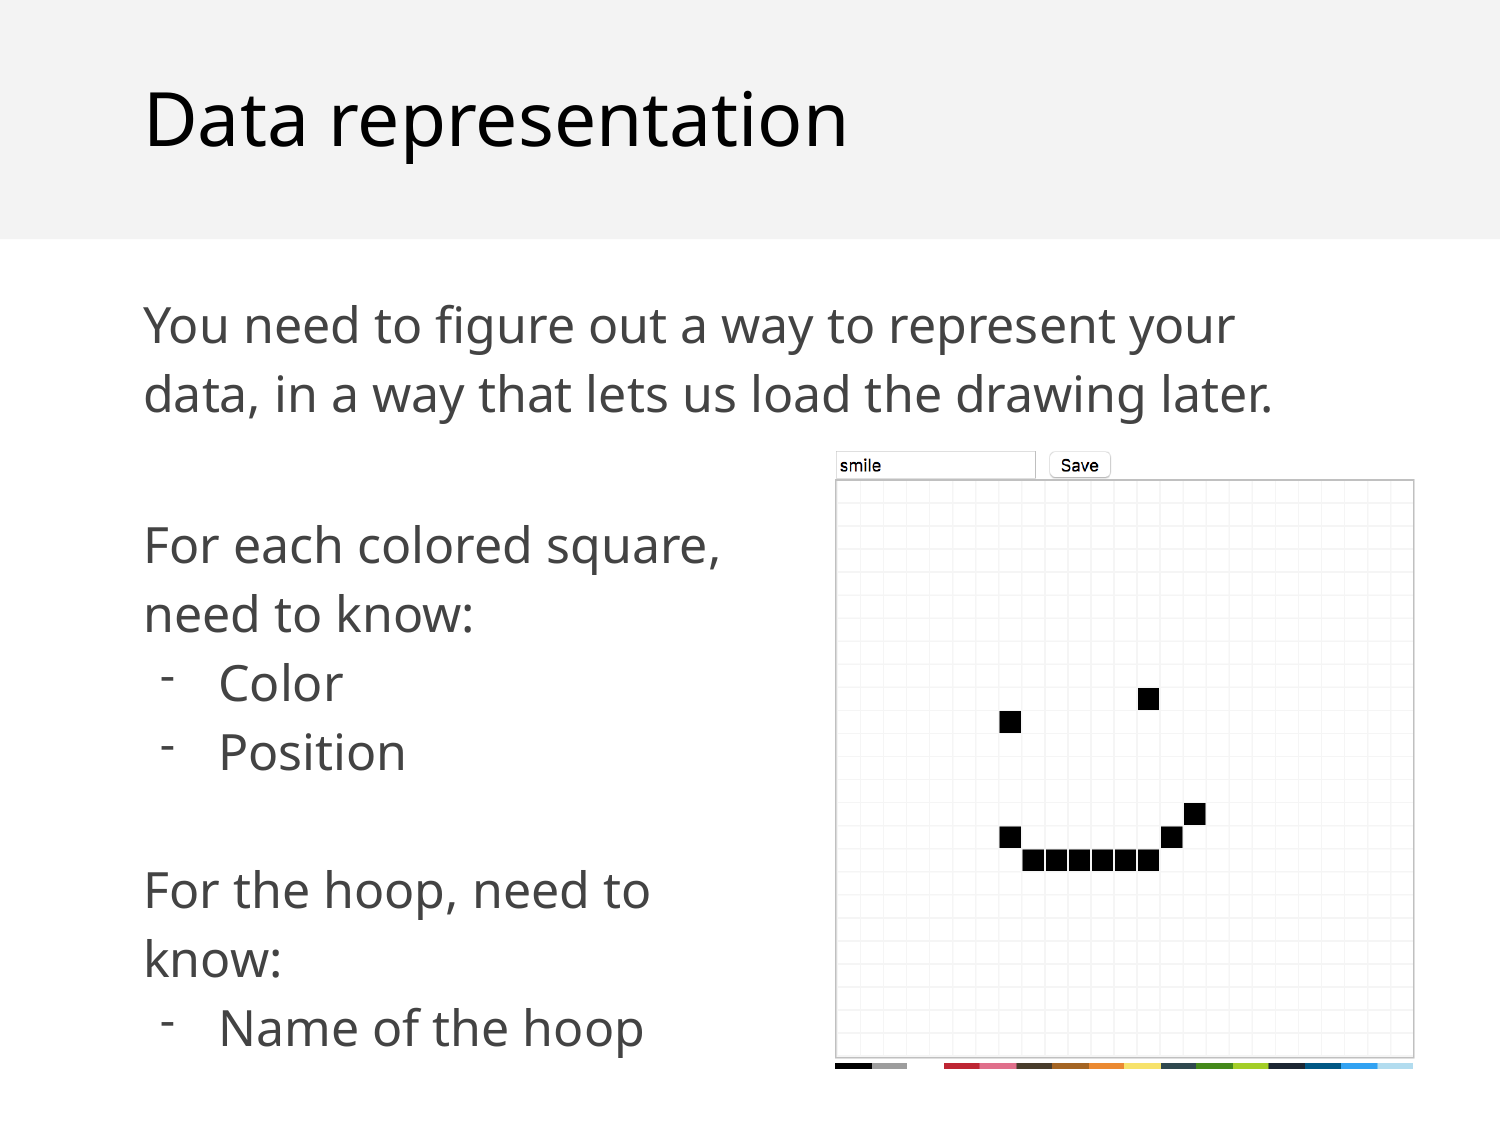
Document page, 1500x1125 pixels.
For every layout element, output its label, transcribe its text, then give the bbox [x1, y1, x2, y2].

list For each colored square, need to know: Color Position For the hoop, need to know: Name of the hoop [128, 489, 816, 970]
title Data representation [128, 56, 1372, 183]
list You need to figure out a way to represent your data, in a way that lets us load the drawing later. [128, 269, 1372, 451]
picture [827, 450, 1422, 1069]
